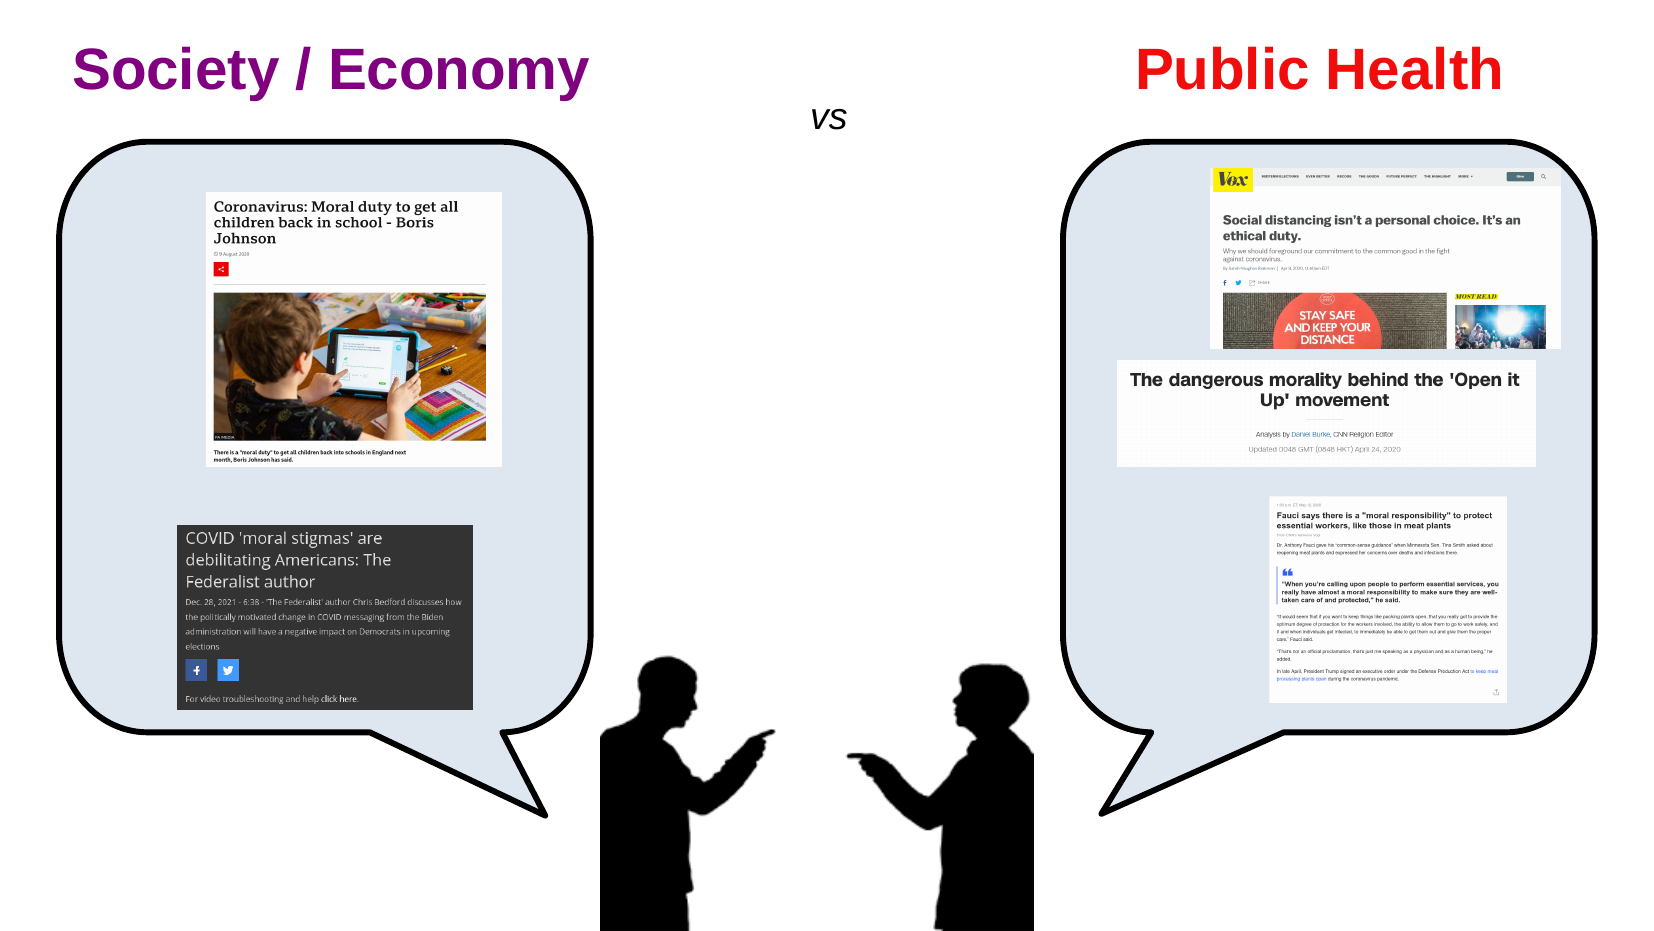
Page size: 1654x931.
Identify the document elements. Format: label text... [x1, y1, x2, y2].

picture [600, 645, 1034, 931]
text_box [1062, 142, 1595, 814]
picture [1269, 496, 1507, 703]
picture [1210, 168, 1561, 349]
text_box Society / Economy [29, 29, 650, 142]
text_box Public Health [1009, 29, 1630, 142]
picture [206, 192, 502, 467]
text_box vs [795, 88, 863, 146]
picture [177, 525, 473, 710]
picture [1117, 360, 1536, 467]
text_box [59, 142, 591, 816]
